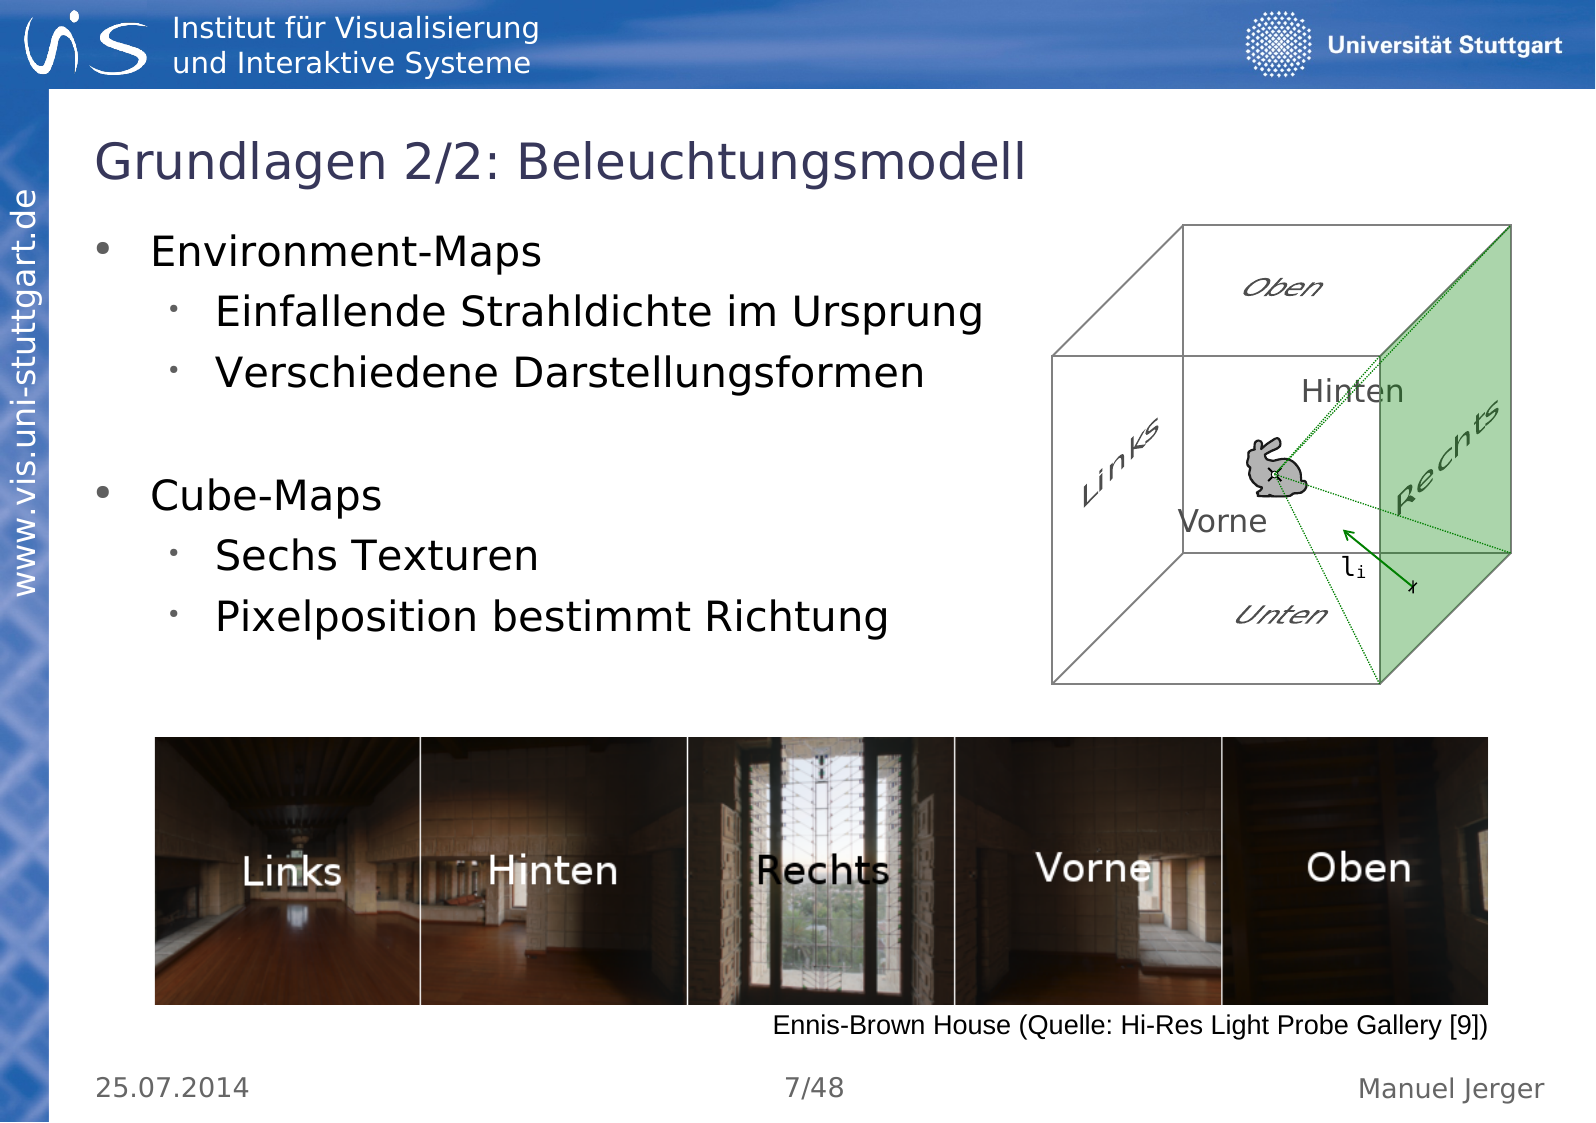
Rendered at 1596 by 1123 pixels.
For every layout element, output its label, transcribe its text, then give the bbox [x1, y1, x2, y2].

title Grundlagen 2/2: Beleuchtungsmodell [94, 117, 1534, 201]
picture [154, 737, 1489, 1005]
picture [0, 0, 49, 1122]
list Environment-Maps Einfallende Strahldichte im Ursprung Verschiedene Darstellungsformen Cube-Maps Sechs Texturen Pixelposition bestimmt Richtung [94, 224, 1548, 1052]
picture [1051, 224, 1512, 686]
text_box Ennis-Brown House (Quelle: Hi-Res Light Probe Gallery [9]) [757, 999, 1503, 1048]
picture [24, 0, 1596, 89]
